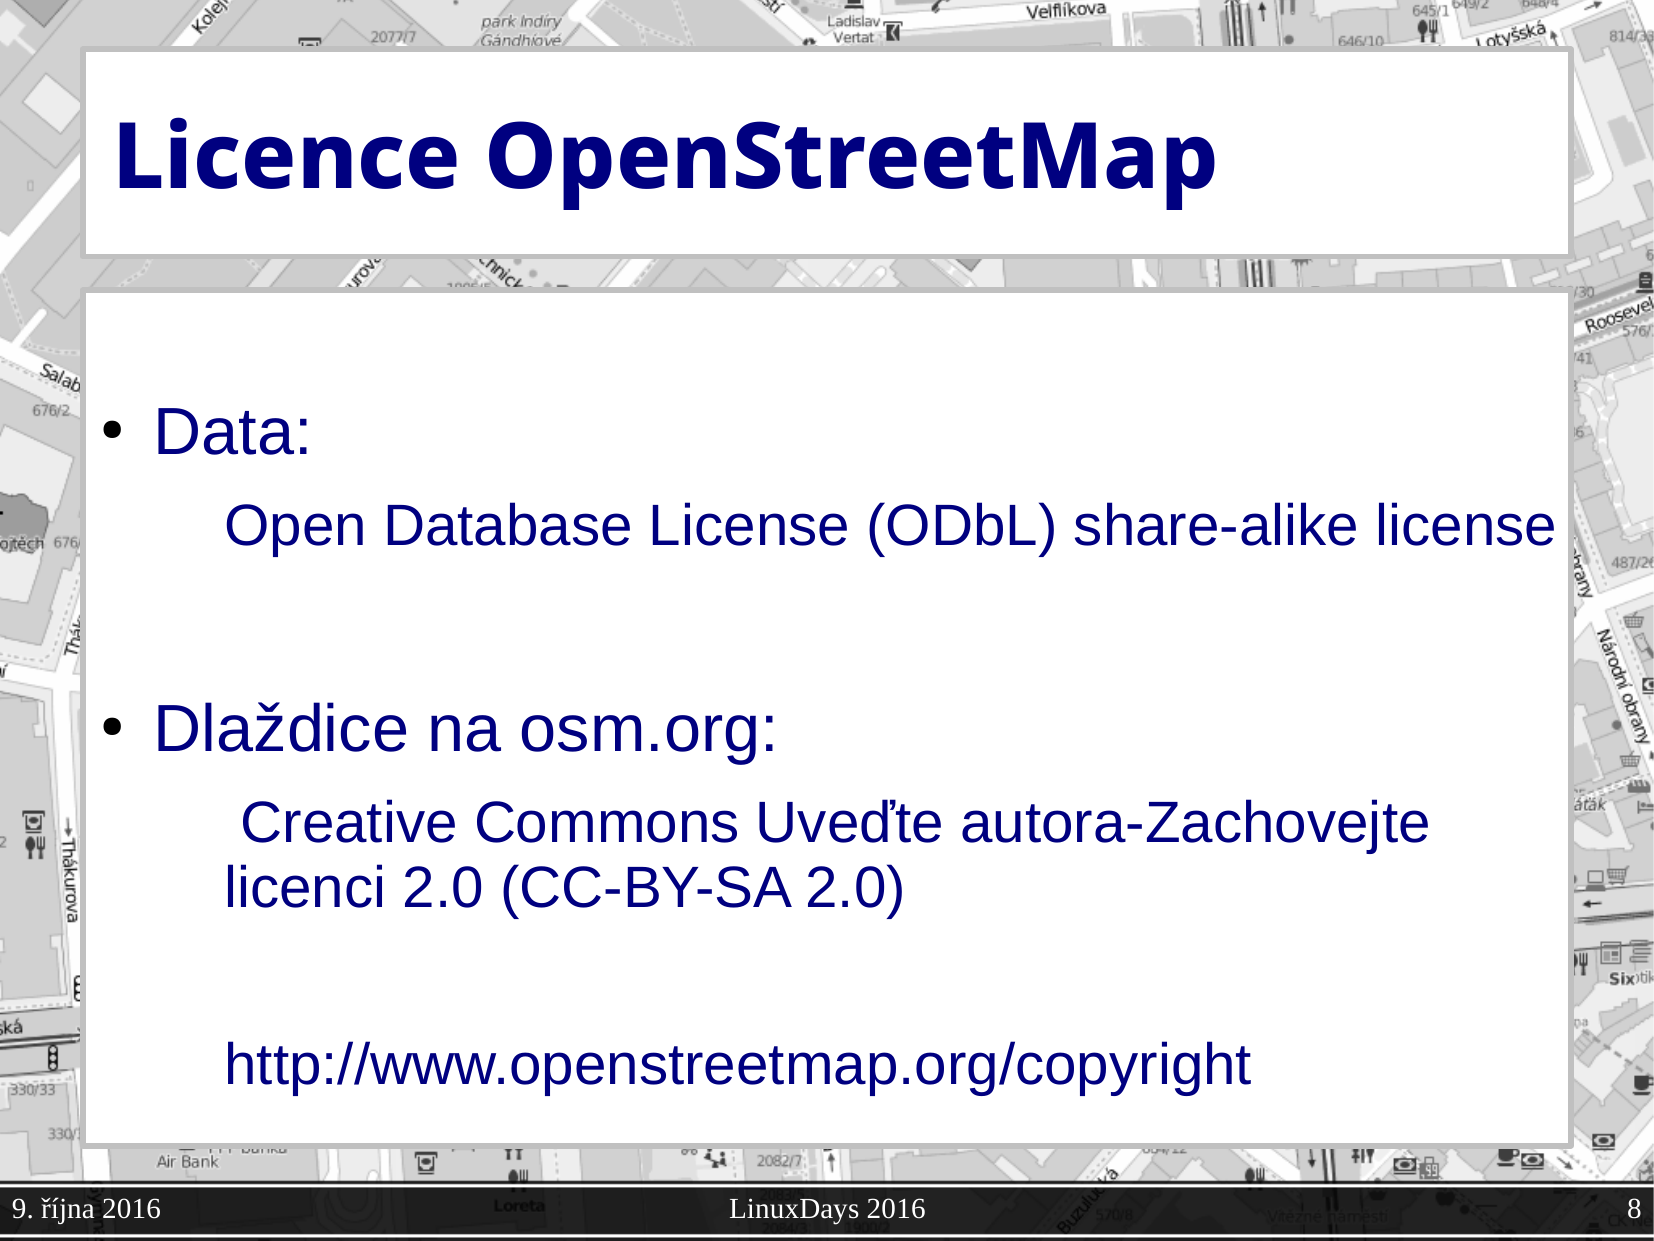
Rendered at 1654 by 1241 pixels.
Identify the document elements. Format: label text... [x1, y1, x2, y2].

picture [0, 0, 1654, 1241]
list Data: Open Database License (ODbL) share-alike license Dlaždice na osm.org: Creative Commons Uveďte autora-Zachovejte licenci 2.0 (CC-BY-SA 2.0) http://www.openstreetmap.org/copyright [82, 290, 1571, 1146]
title Licence OpenStreetMap [82, 49, 1571, 257]
